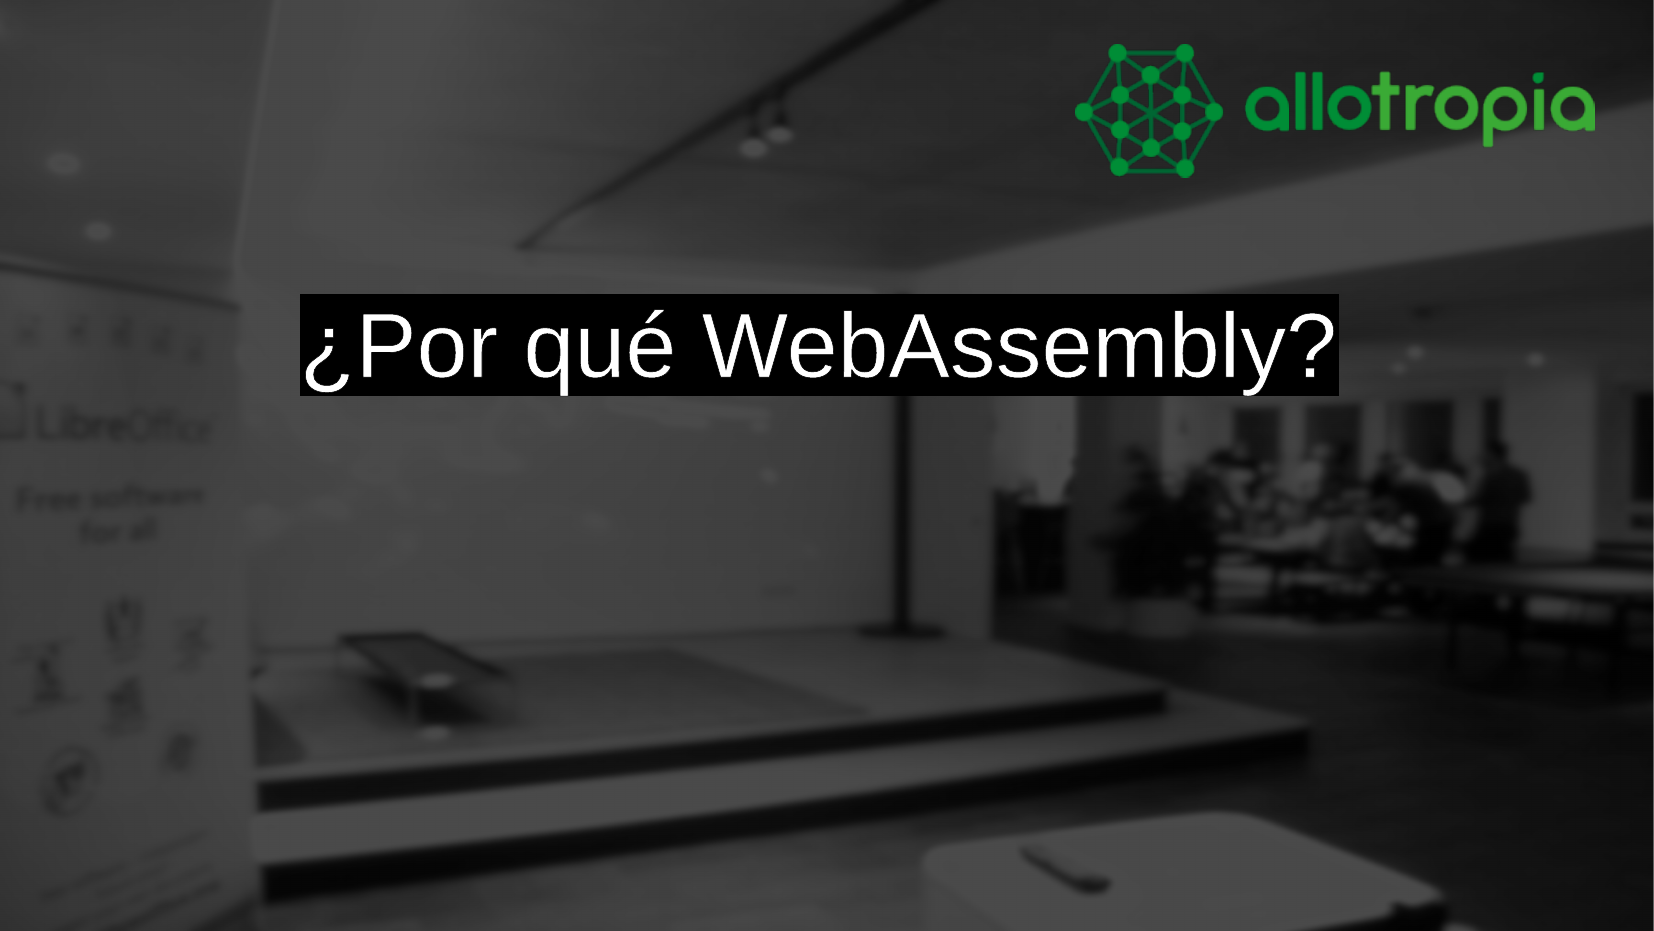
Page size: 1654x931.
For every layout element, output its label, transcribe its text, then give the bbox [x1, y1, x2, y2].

picture [0, 0, 1654, 931]
title ¿Por qué WebAssembly? [75, 262, 1564, 418]
